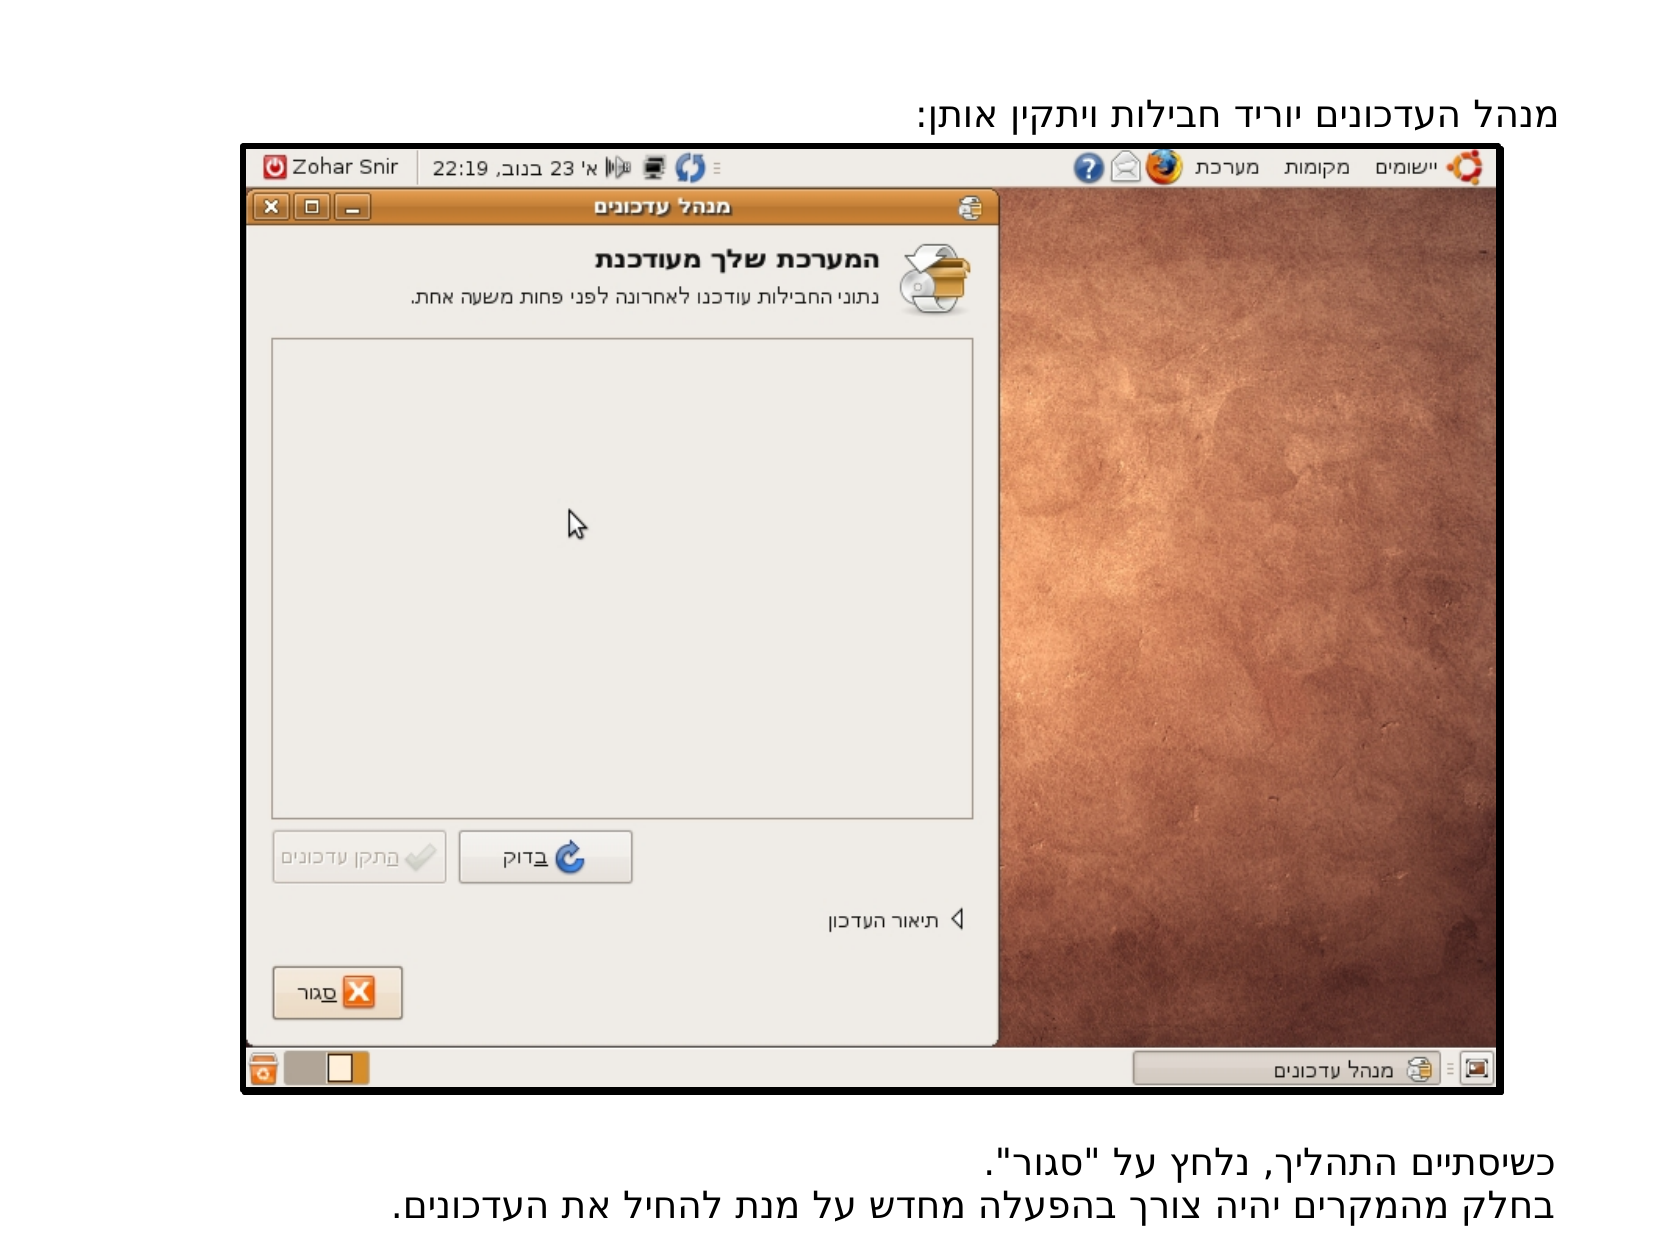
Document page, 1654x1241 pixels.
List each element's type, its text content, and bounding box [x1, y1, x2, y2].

text_box כשיסתיים התהליך, נלחץ על "סגור". בחלק מהמקרים יהיה צורך בהפעלה מחדש על מנת להחיל את העדכונים. [321, 1133, 1571, 1240]
picture [245, 149, 1496, 1087]
text_box מנהל העדכונים יוריד חבילות ויתקין אותן: [863, 85, 1576, 146]
